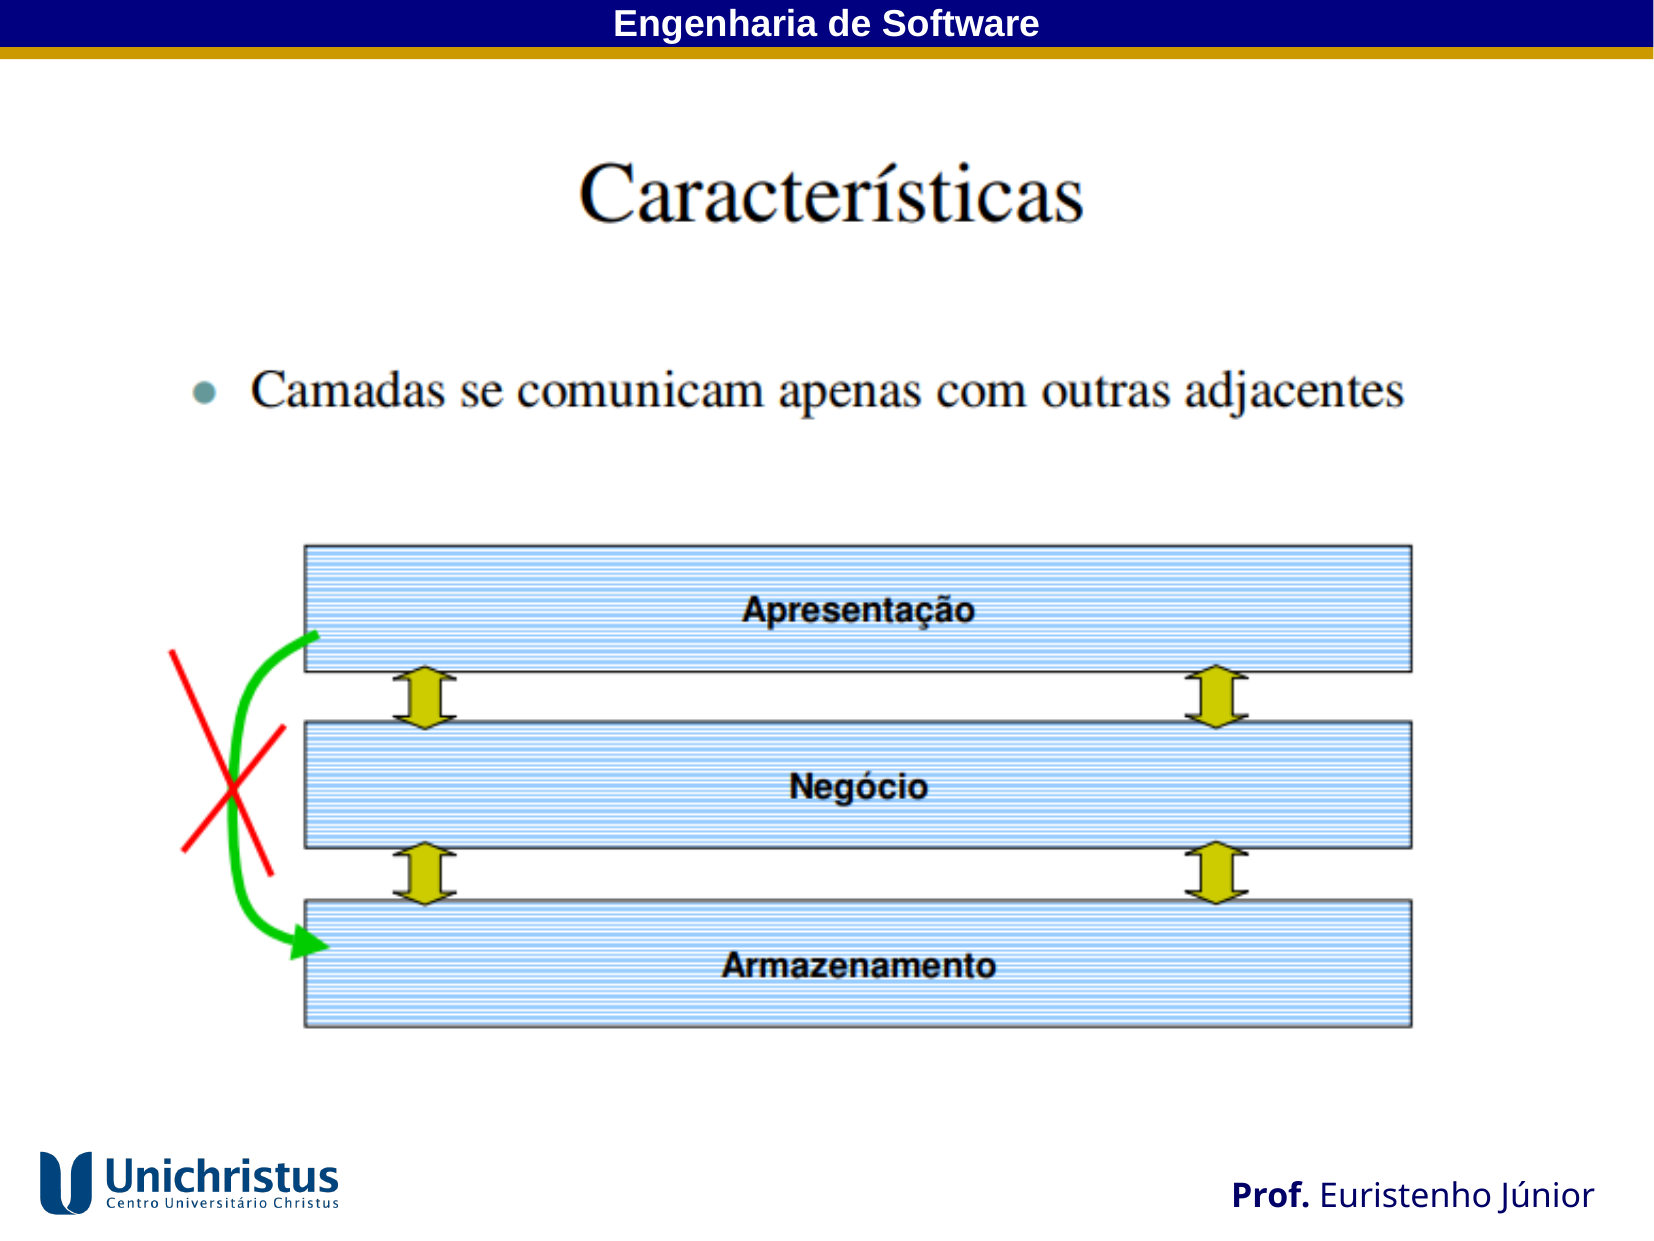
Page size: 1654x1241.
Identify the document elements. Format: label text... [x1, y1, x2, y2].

text_box Engenharia de Software [0, 0, 1654, 47]
text_box [0, 47, 1654, 60]
text_box Prof. Euristenho Júnior [1216, 1163, 1654, 1224]
picture [35, 1148, 343, 1217]
picture [123, 141, 1524, 1063]
